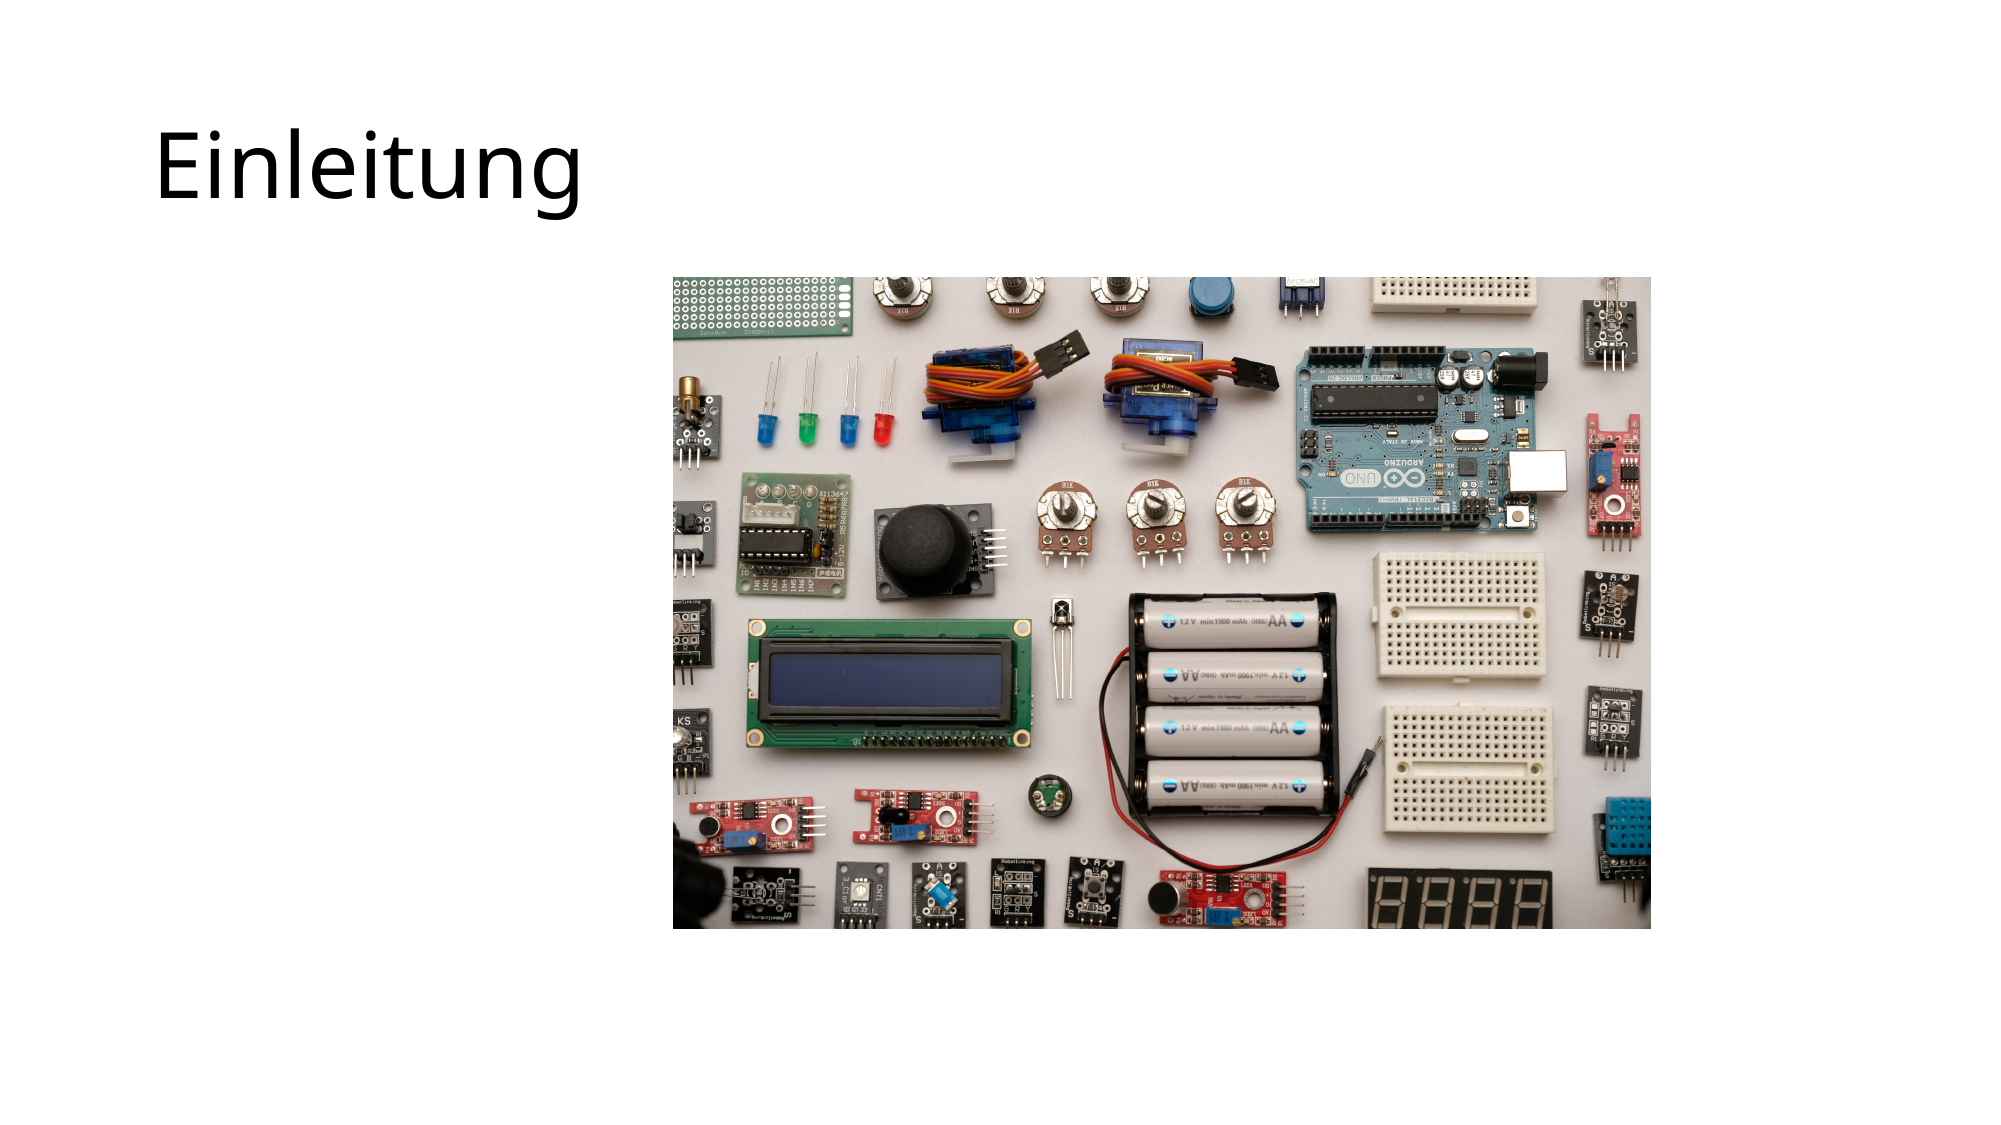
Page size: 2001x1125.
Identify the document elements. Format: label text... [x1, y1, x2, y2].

picture [673, 277, 1651, 929]
title Einleitung [137, 59, 1863, 278]
